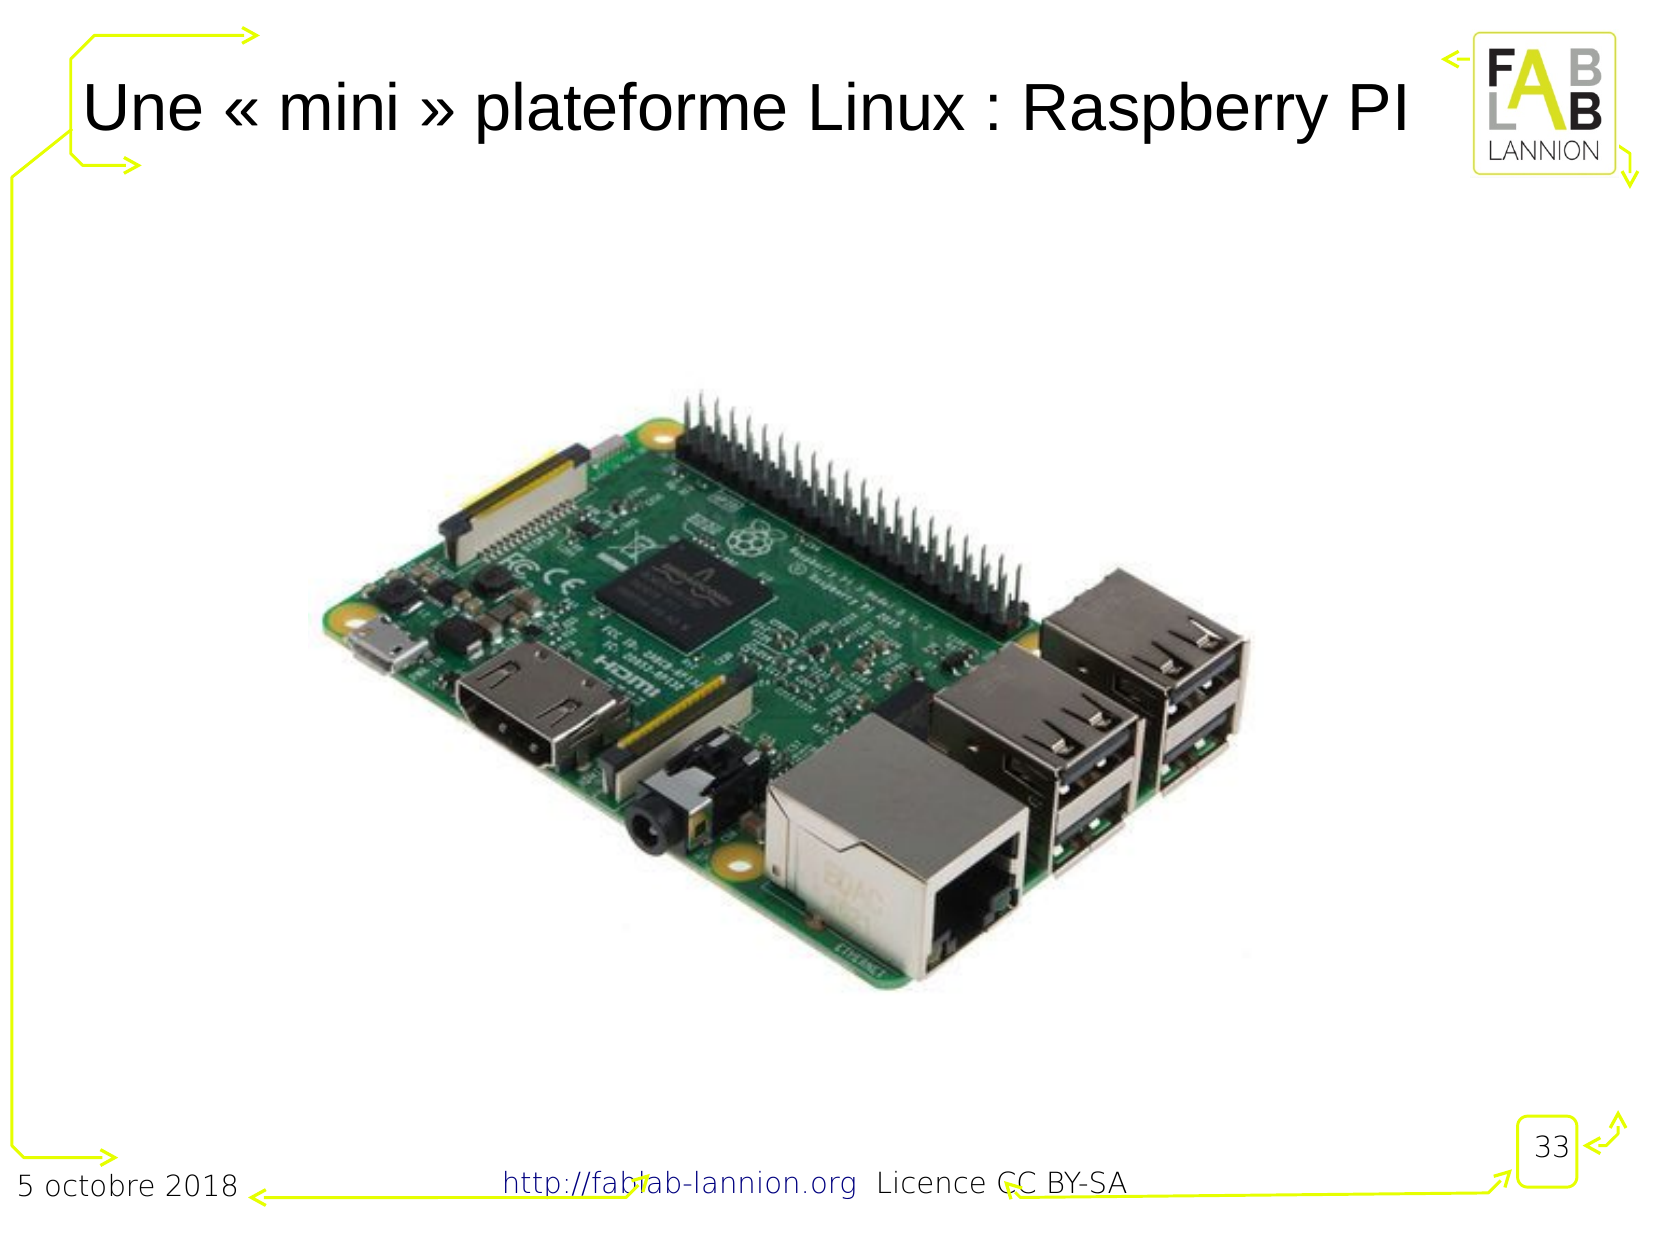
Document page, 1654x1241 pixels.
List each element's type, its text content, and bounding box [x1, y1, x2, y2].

picture [308, 200, 1264, 1157]
title Une « mini » plateforme Linux : Raspberry PI [82, 49, 1441, 166]
picture [1470, 29, 1619, 178]
